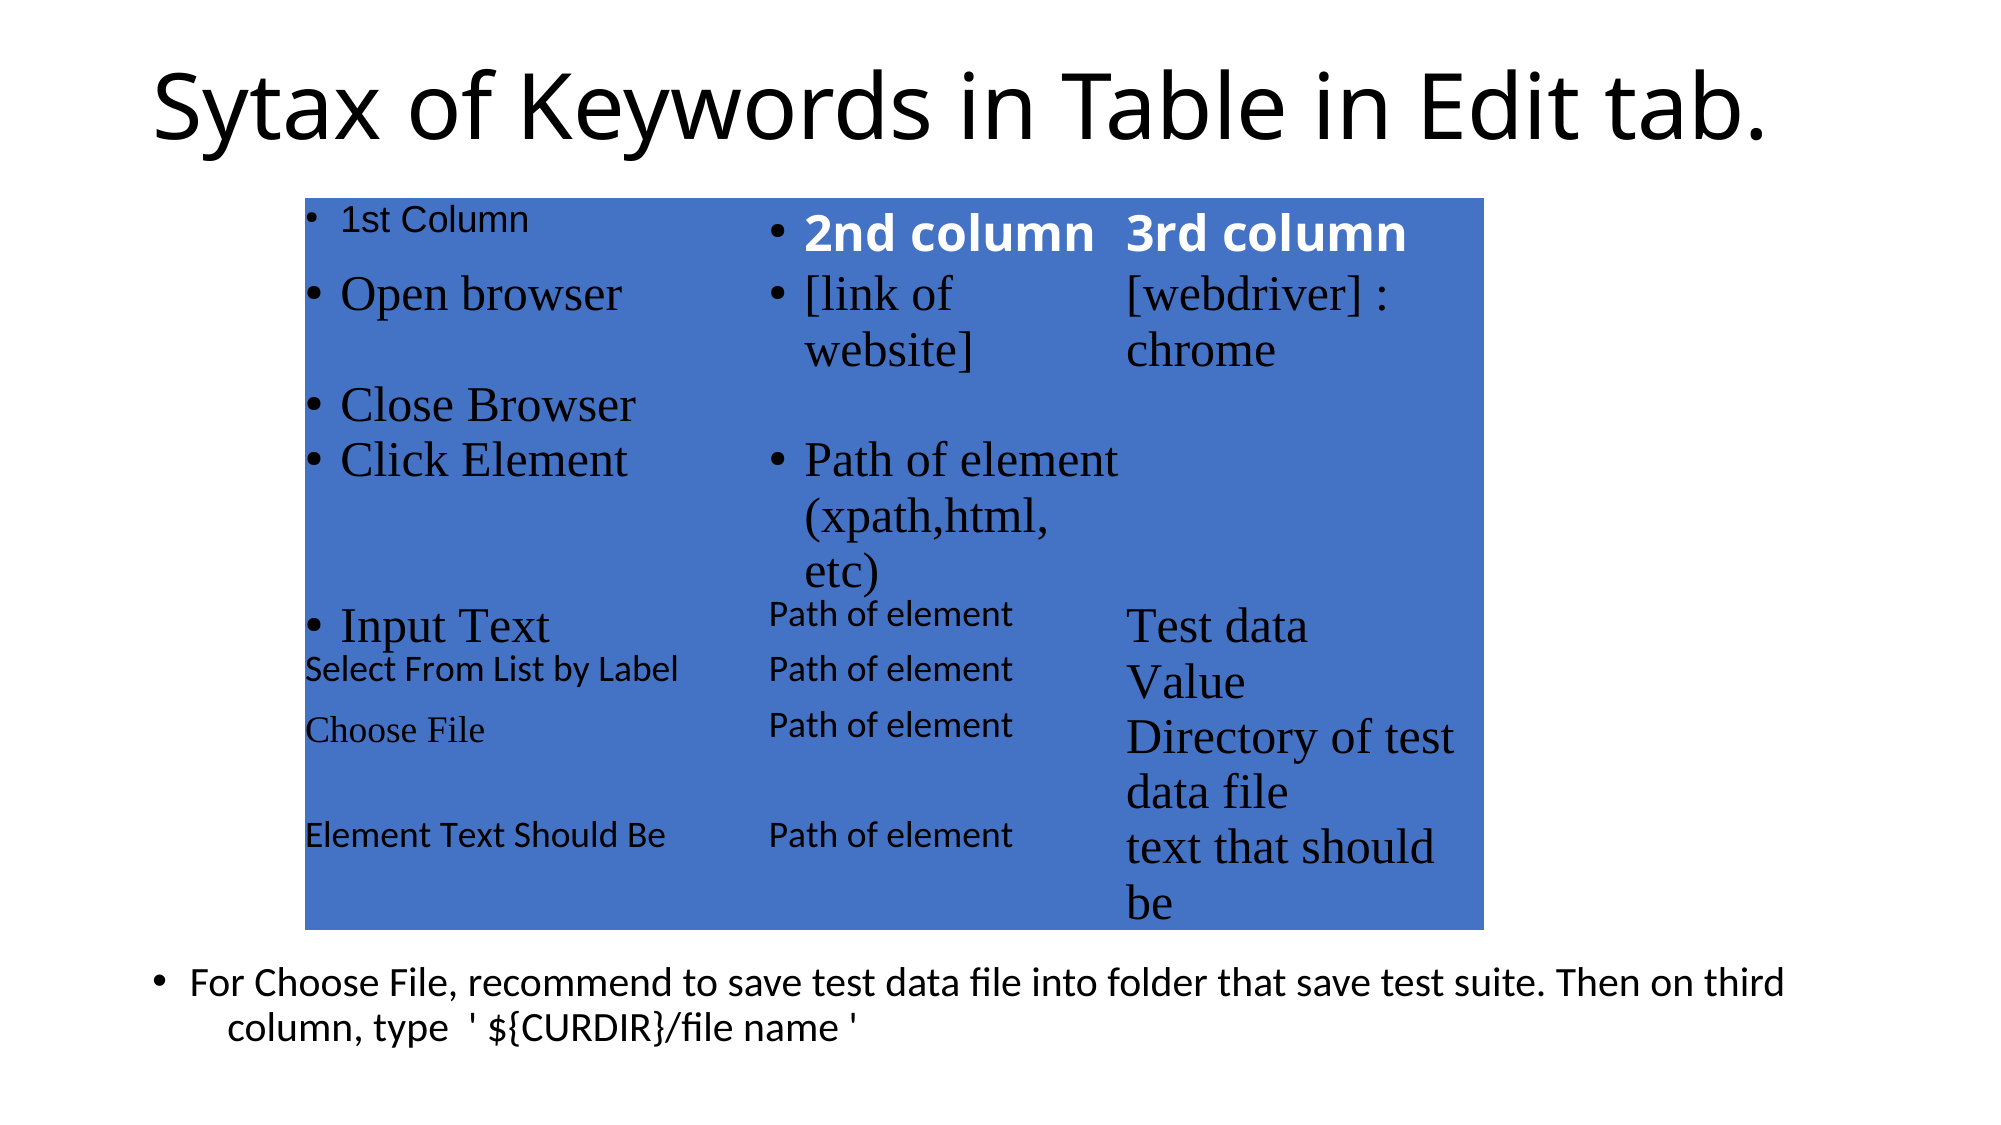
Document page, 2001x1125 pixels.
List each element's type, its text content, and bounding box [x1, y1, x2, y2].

table_cell [769, 377, 1126, 432]
table_cell [link of website] [769, 266, 1126, 377]
table_cell [1126, 377, 1484, 432]
title Sytax of Keywords in Table in Edit tab. [137, 0, 1863, 219]
table_cell Close Browser [305, 377, 769, 432]
table_cell Open browser [305, 266, 769, 377]
table_cell Directory of test data file [1126, 709, 1484, 820]
table_cell Click Element [305, 432, 769, 598]
table_cell Input Text [305, 598, 769, 654]
table_cell Test data [1126, 598, 1484, 654]
table_cell Path of element [769, 709, 1126, 820]
table_header 1st Column [305, 198, 769, 266]
table_cell Element Text Should Be [305, 820, 769, 930]
table_cell Path of element [769, 820, 1126, 930]
table_cell text that should be [1126, 820, 1484, 930]
table_header 2nd column [769, 198, 1126, 266]
table_cell Choose File [305, 709, 769, 820]
list For Choose File, recommend to save test data file into folder that save test suite. Then on third column, type ' ${CURDIR}/file name ' [137, 952, 1863, 1115]
table_cell [webdriver] : chrome [1126, 266, 1484, 377]
table_cell Path of element [769, 598, 1126, 654]
table_cell [1126, 432, 1484, 598]
table_cell Select From List by Label [305, 654, 769, 709]
table_cell Path of element [769, 654, 1126, 709]
table_cell Path of element (xpath,html, etc) [769, 432, 1126, 598]
table_header 3rd column [1126, 198, 1484, 266]
table_cell Value [1126, 654, 1484, 709]
